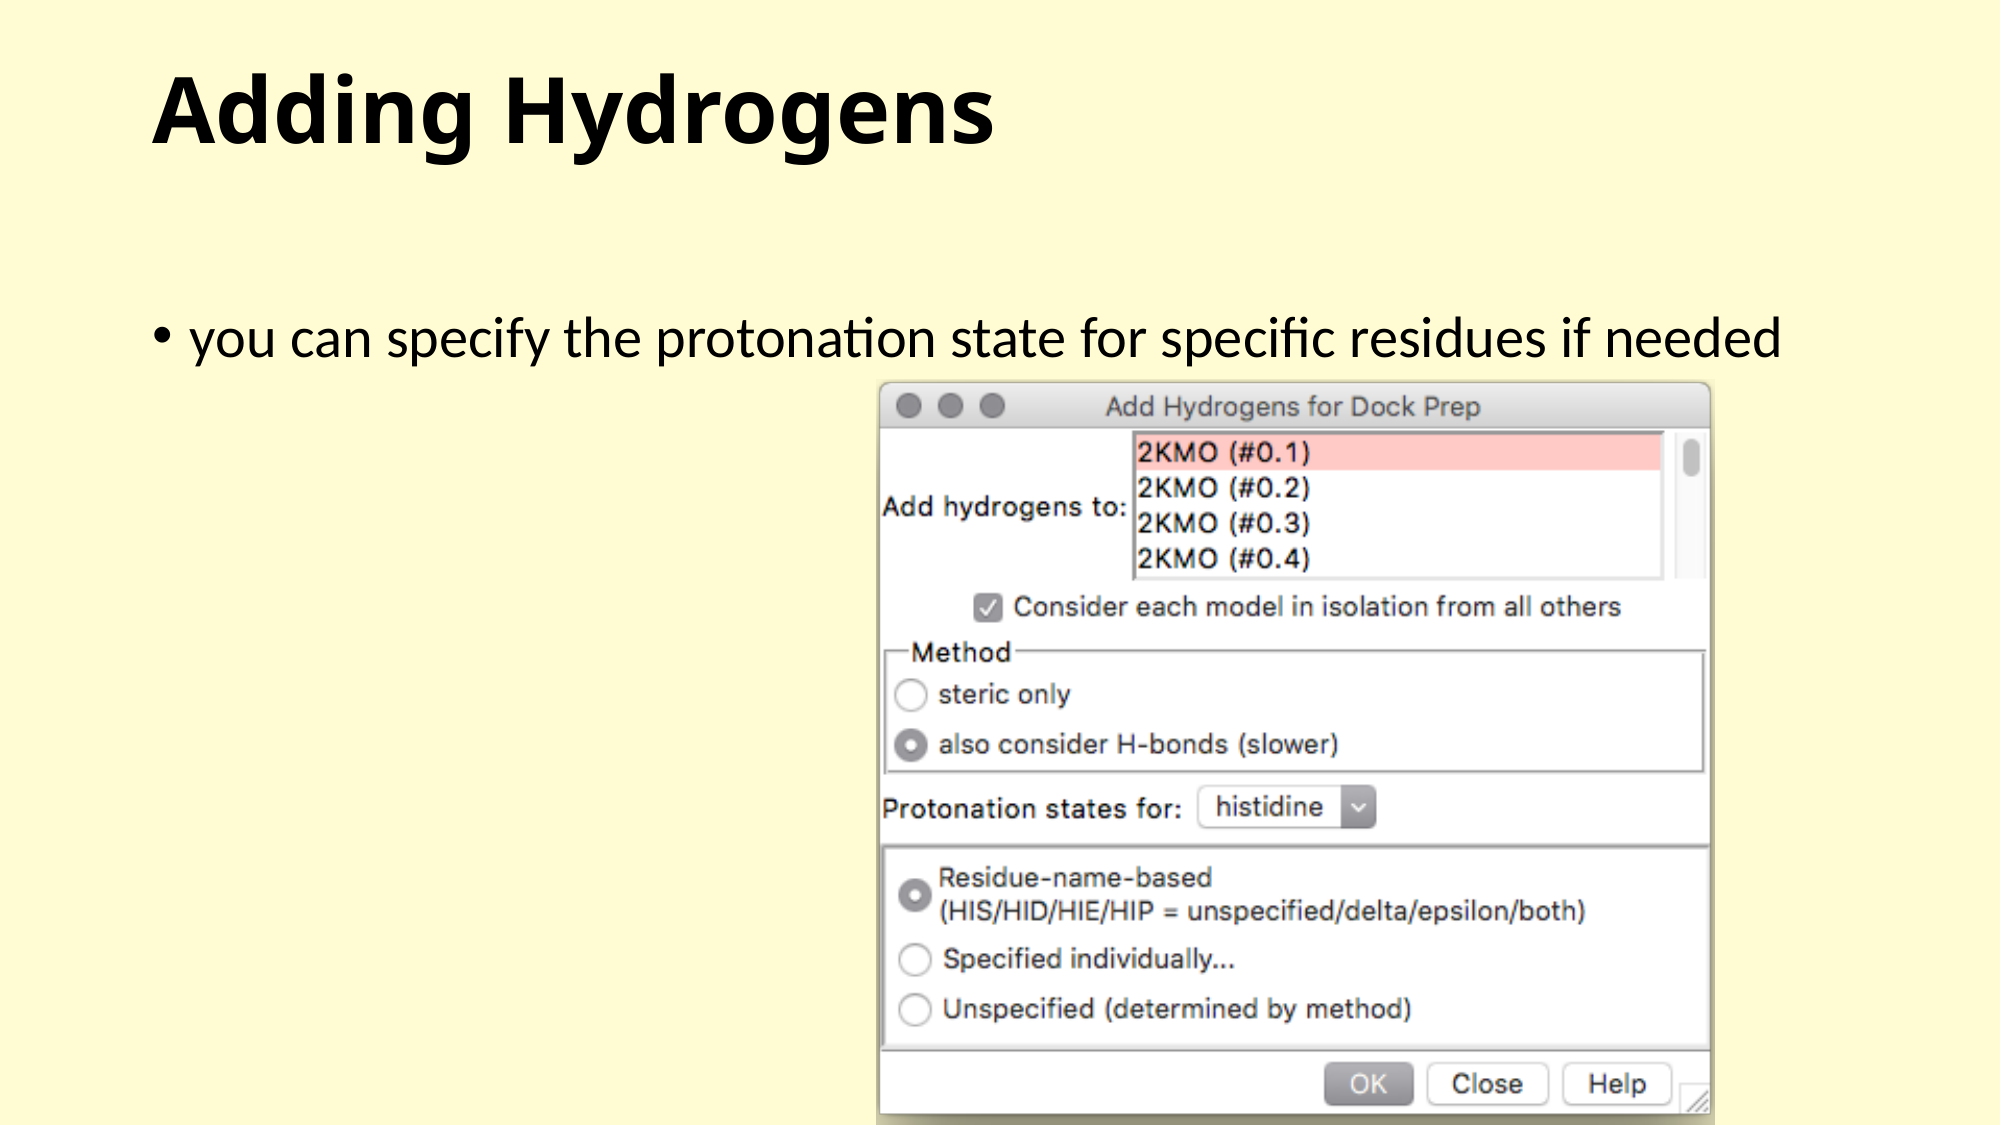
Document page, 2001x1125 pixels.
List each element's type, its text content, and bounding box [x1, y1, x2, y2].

list you can specify the protonation state for specific residues if needed [137, 299, 1863, 1014]
picture [0, 379, 1715, 1125]
title Adding Hydrogens [137, 59, 1863, 278]
